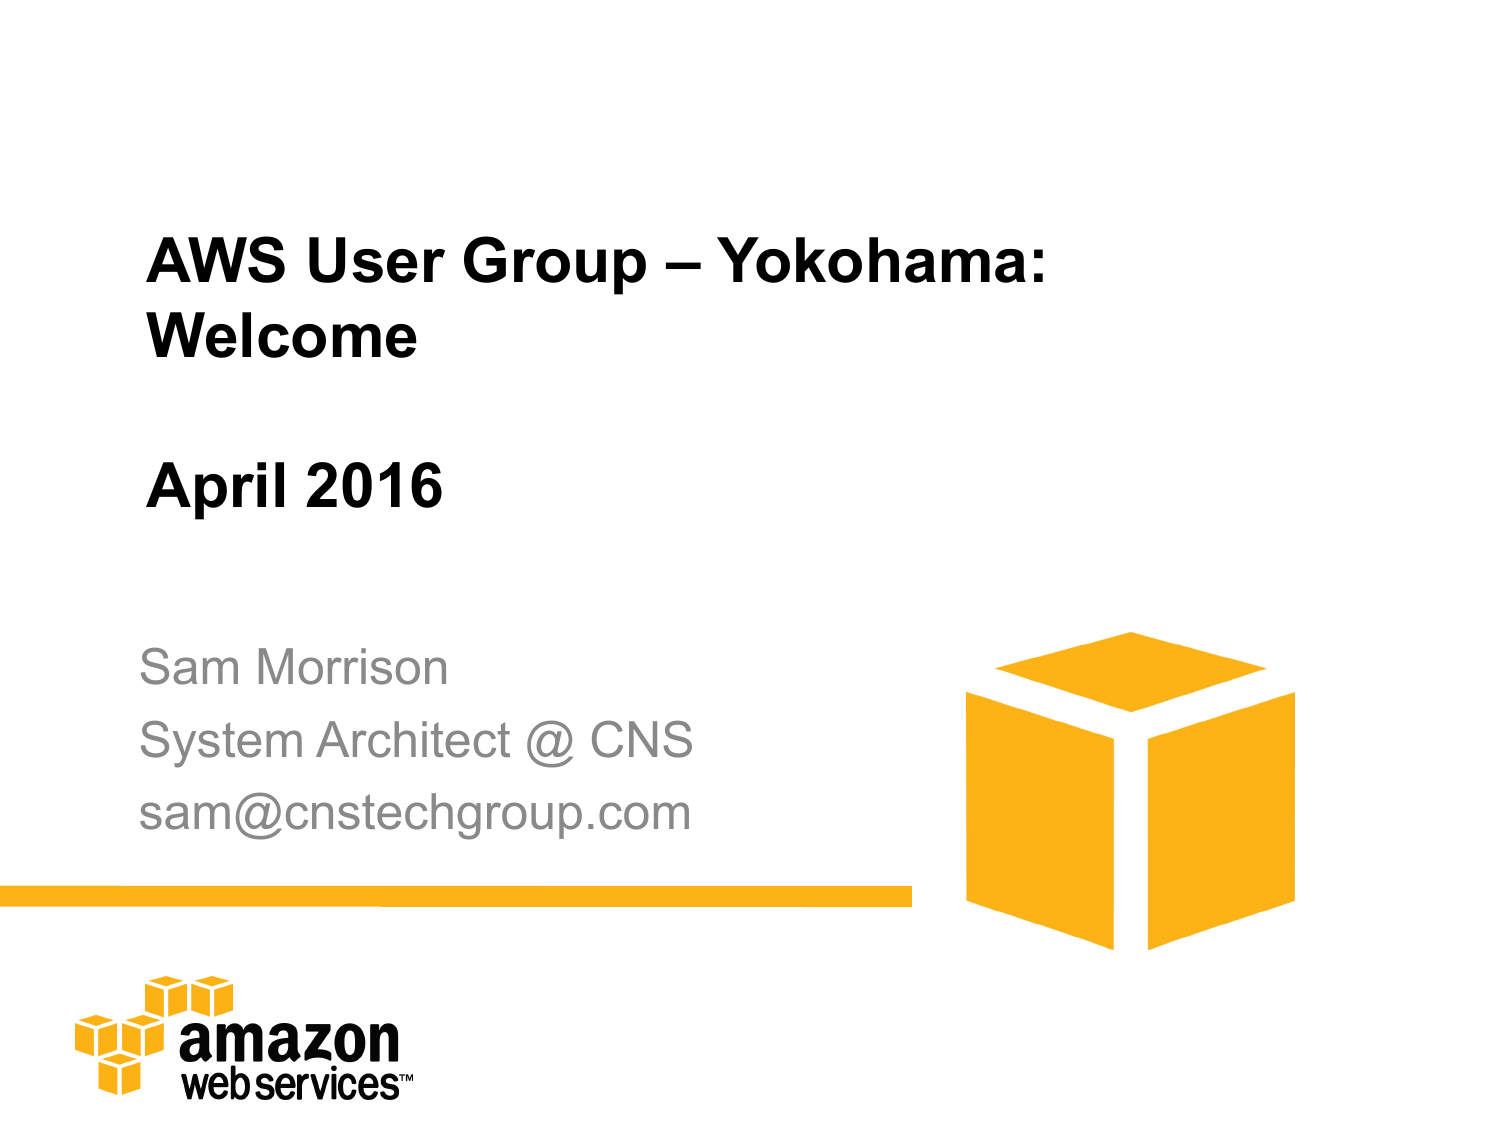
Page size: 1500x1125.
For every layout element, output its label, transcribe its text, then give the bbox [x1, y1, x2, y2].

picture [966, 632, 1295, 950]
picture [75, 976, 413, 1100]
title AWS User Group – Yokohama: Welcome April 2016 [124, 202, 1500, 538]
subtitle Sam Morrison System Architect @ CNS sam@cnstechgroup.com [117, 623, 944, 862]
